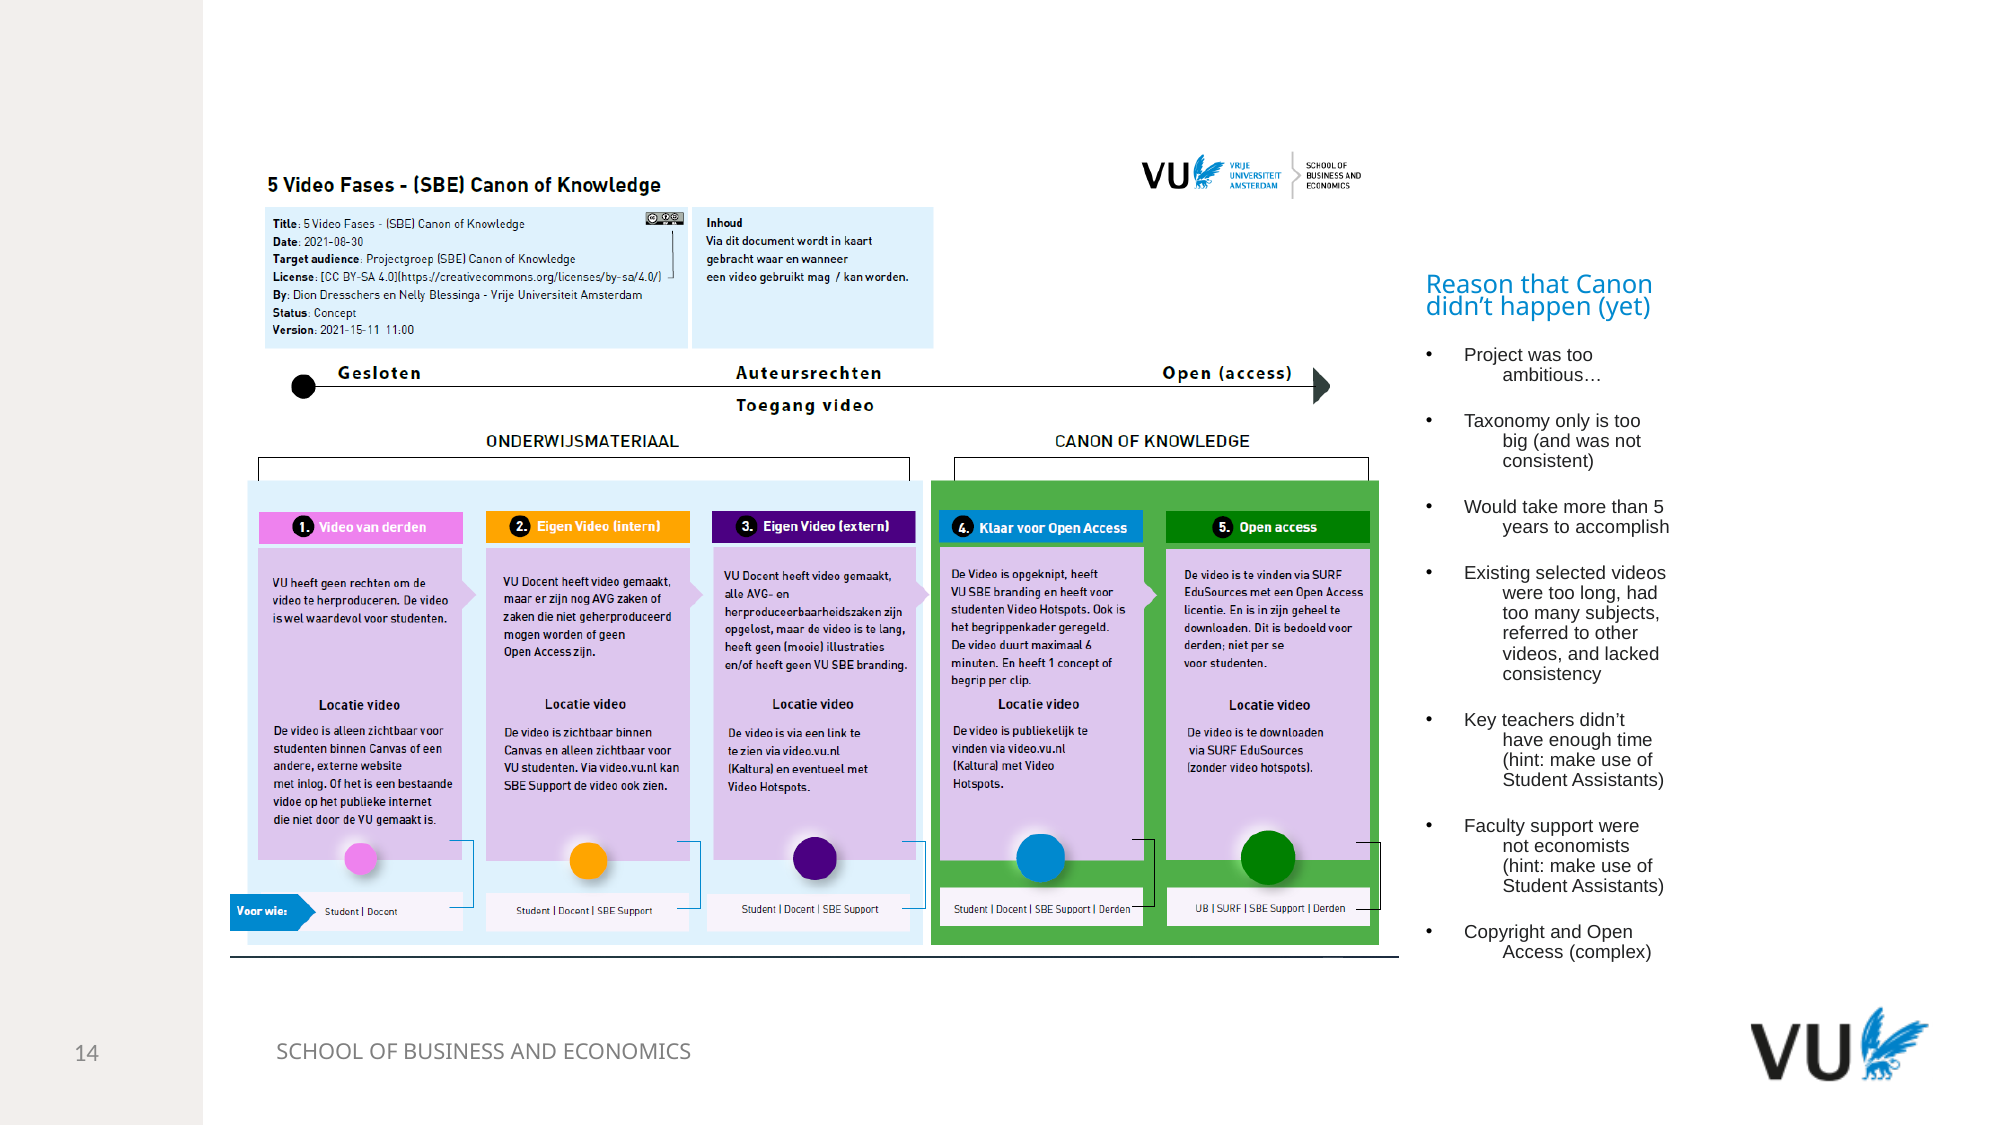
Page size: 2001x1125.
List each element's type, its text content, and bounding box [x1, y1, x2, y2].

text_box SCHOOL OF BUSINESS AND ECONOMICS [276, 977, 1413, 1125]
picture [266, 907, 286, 914]
list Reason that Canon didn’t happen (yet) Project was too ambitious… Taxonomy only is too big (and was not consistent) Would take more than 5 years to accomplish Existing selected videos were too long, had too many subjects, referred to other videos, and lacked consistency Key teachers didn’t have enough time (hint: make use of Student Assistants) Faculty support were not economists (hint: make use of Student Assistants) Copyright and Open Access (complex) [1425, 276, 1927, 978]
text_box 11 [73, 977, 203, 1125]
picture [230, 127, 1399, 958]
